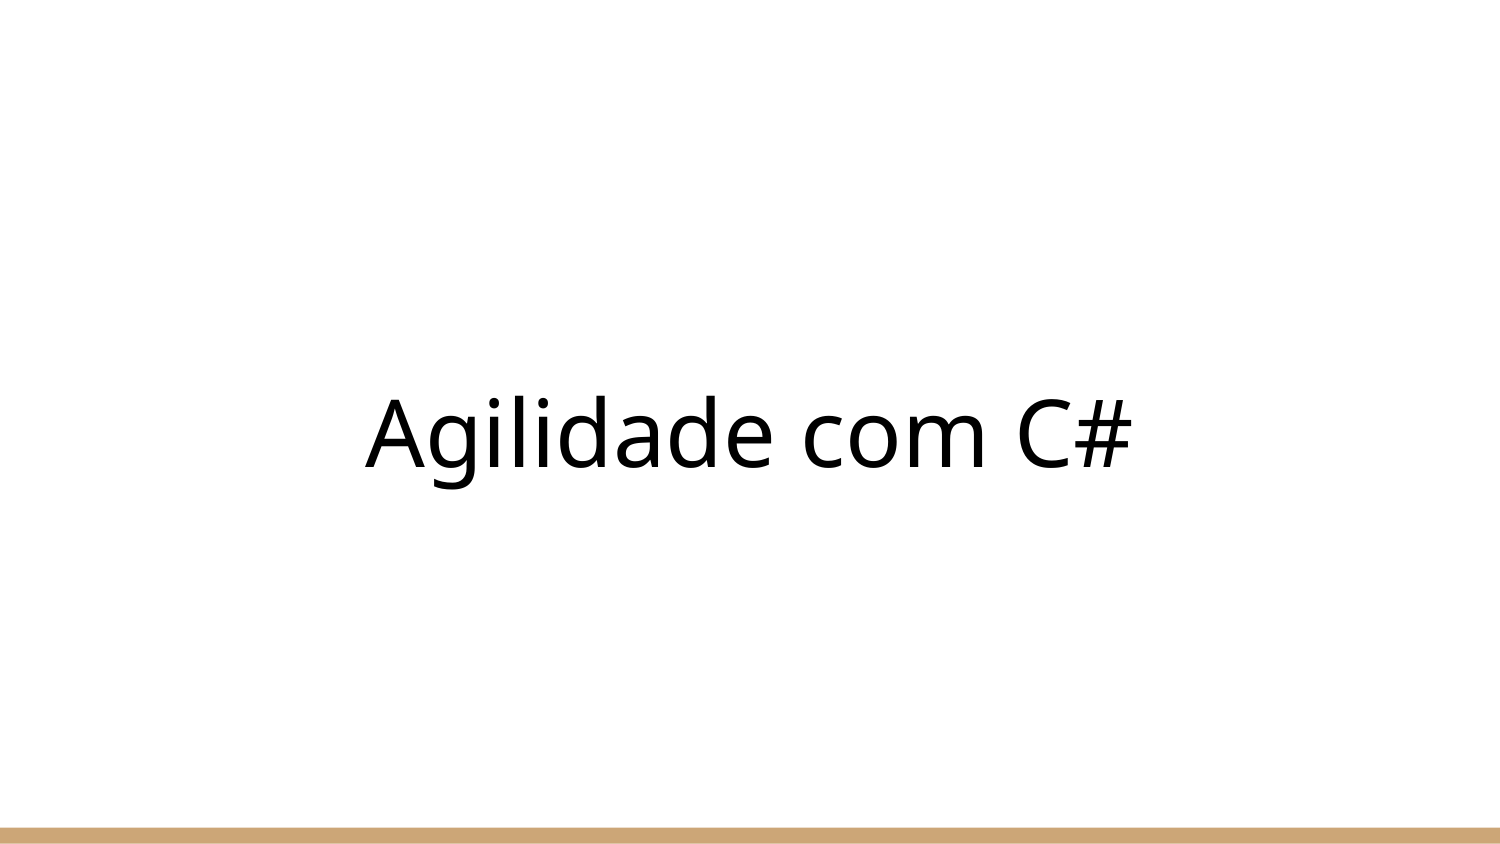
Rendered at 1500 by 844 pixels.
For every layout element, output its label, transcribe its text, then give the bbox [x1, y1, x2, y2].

list Agilidade com C# [51, 146, 1449, 697]
